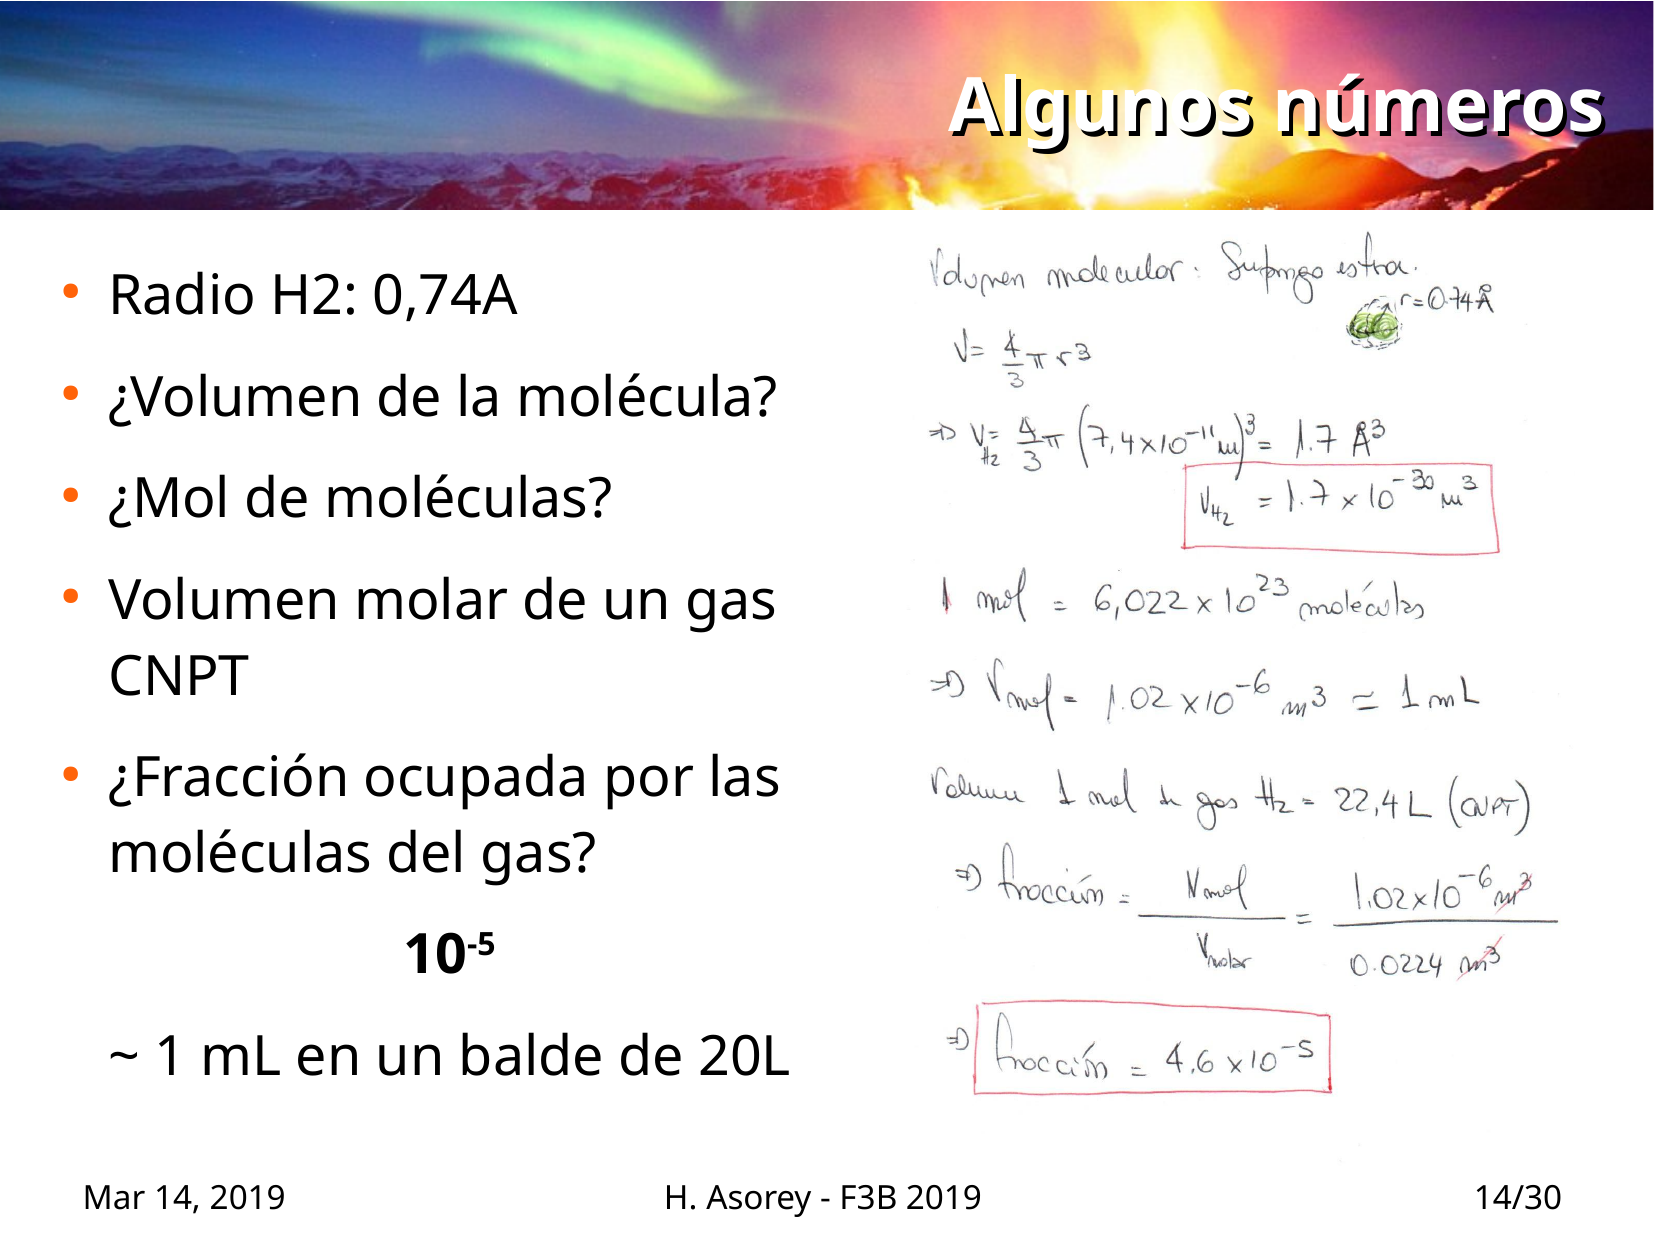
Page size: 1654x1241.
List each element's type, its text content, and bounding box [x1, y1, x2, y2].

list Radio H2: 0,74A ¿Volumen de la molécula? ¿Mol de moléculas? Volumen molar de un gas CNPT ¿Fracción ocupada por las moléculas del gas? 10-5 ~ 1 mL en un balde de 20L [45, 255, 807, 1156]
picture [0, 1, 1654, 210]
title Algunos números [45, 15, 1606, 191]
picture [906, 225, 1576, 1171]
